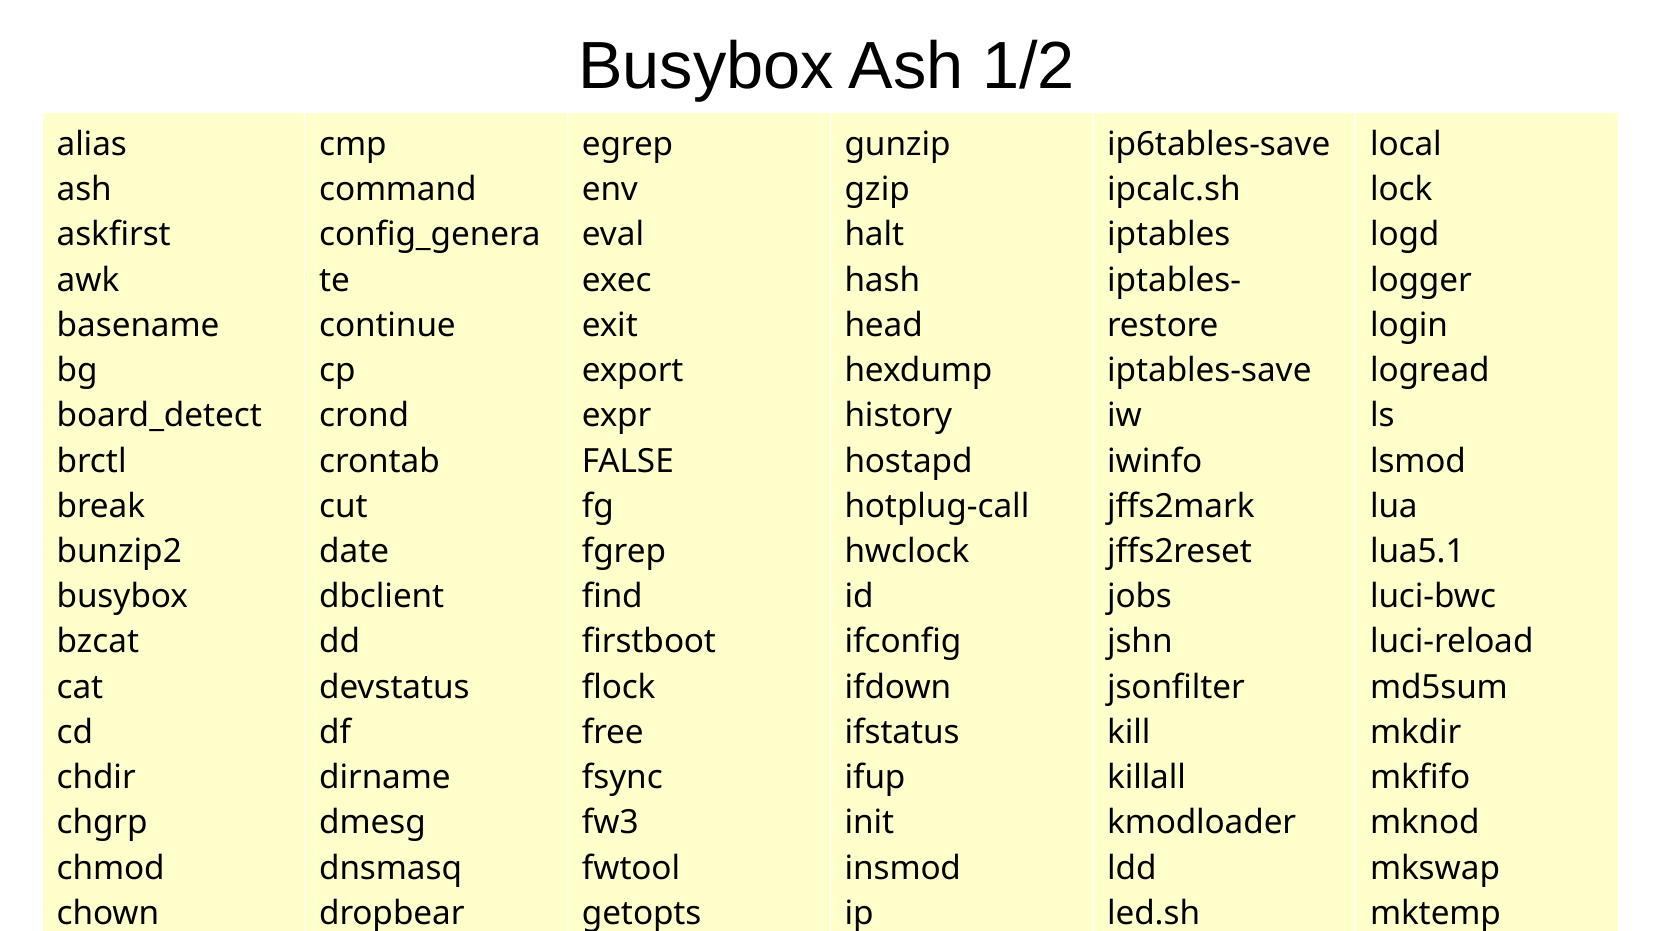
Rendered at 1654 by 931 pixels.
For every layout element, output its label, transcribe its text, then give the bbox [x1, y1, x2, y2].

table_header ip6tables-save ipcalc.sh iptables iptables-restore iptables-save iw iwinfo jffs2mark jffs2reset jobs jshn jsonfilter kill killall kmodloader ldd led.sh less let ln [1093, 113, 1355, 931]
table_header alias ash askfirst awk basename bg board_detect brctl break bunzip2 busybox bzcat cat cd chdir chgrp chmod chown chroot clear [43, 113, 304, 931]
title Busybox Ash 1/2 [82, 28, 1571, 104]
table_header egrep env eval exec exit export expr FALSE fg fgrep find firstboot flock free fsync fw3 fwtool getopts getrandom grep [568, 113, 830, 931]
table_header gunzip gzip halt hash head hexdump history hostapd hotplug-call hwclock id ifconfig ifdown ifstatus ifup init insmod ip ip6tables ip6tables-restore [831, 113, 1092, 931]
table_header local lock logd logger login logread ls lsmod lua lua5.1 luci-bwc luci-reload md5sum mkdir mkfifo mknod mkswap mktemp modinfo modprobe [1356, 113, 1618, 931]
table_header cmp command config_generate continue cp crond crontab cut date dbclient dd devstatus df dirname dmesg dnsmasq dropbear dropbearkey du echo [305, 113, 567, 931]
